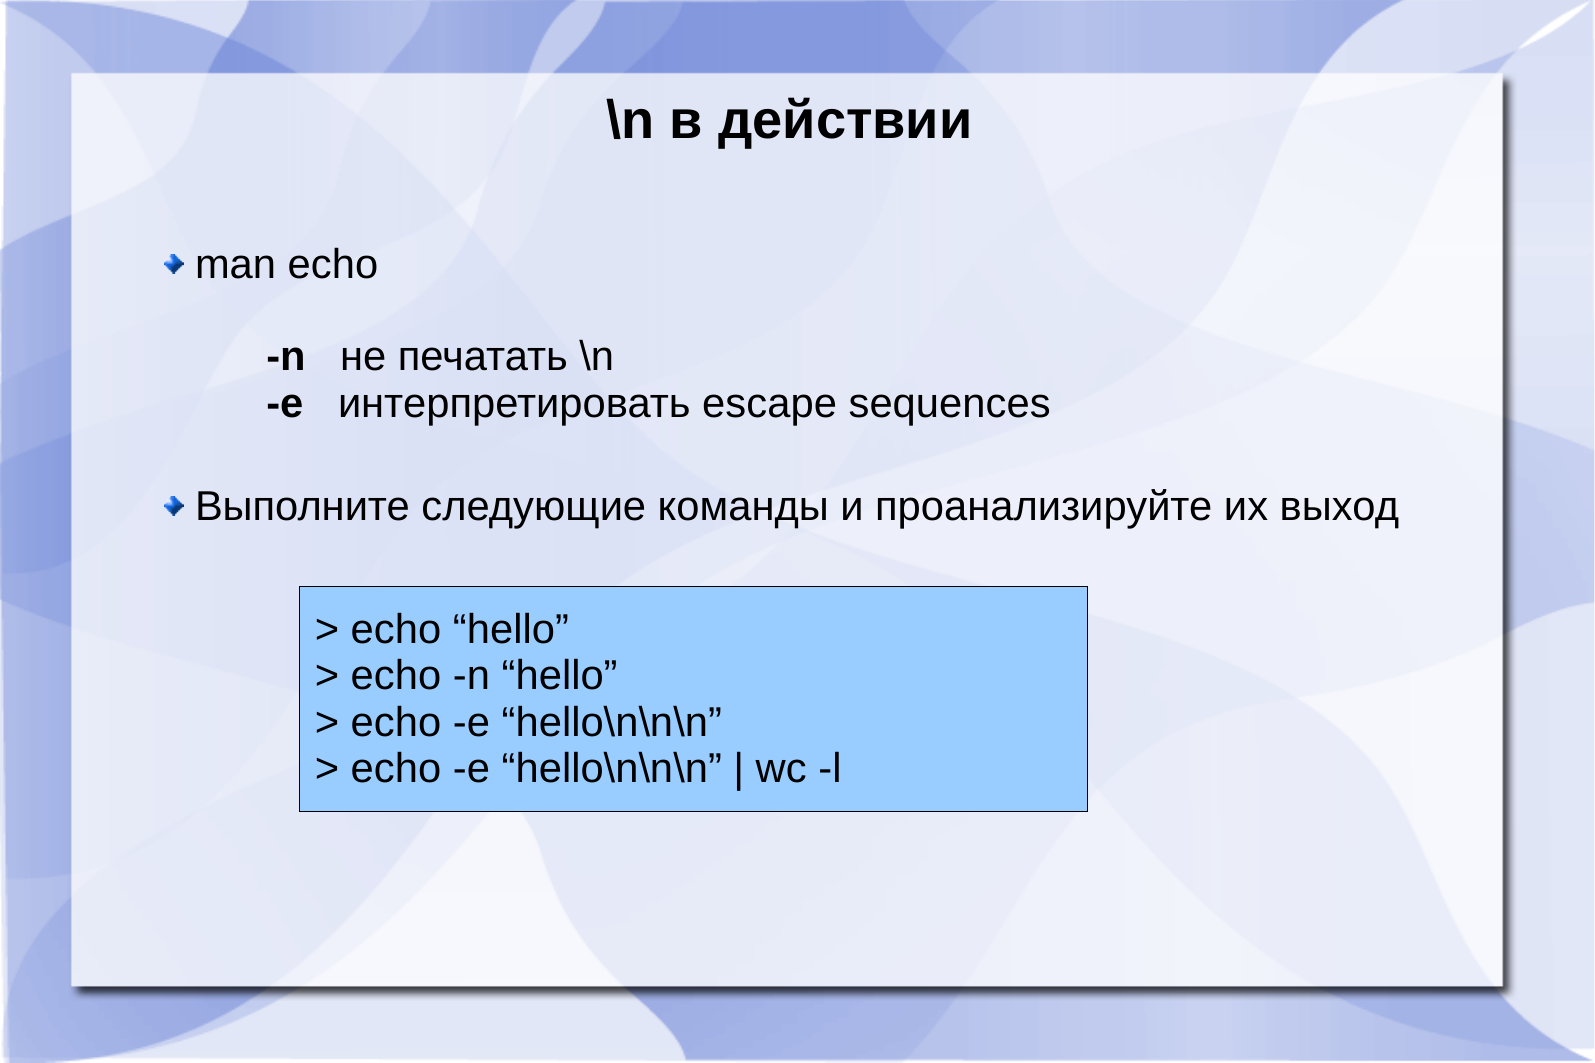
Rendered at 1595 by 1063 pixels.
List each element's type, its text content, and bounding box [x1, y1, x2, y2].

title \n в действии [79, 83, 1501, 156]
text_box -n не печатать \n -e интерпретировать escape sequences [251, 325, 1066, 434]
text_box > echo “hello” > echo -n “hello” > echo -e “hello\n\n\n” > echo -e “hello\n\n\n” | wc -l [299, 586, 1088, 812]
text_box man echo [150, 233, 1426, 301]
text_box Выполните следующие команды и проанализируйте их выход [150, 475, 1426, 568]
picture [0, 0, 1595, 1063]
